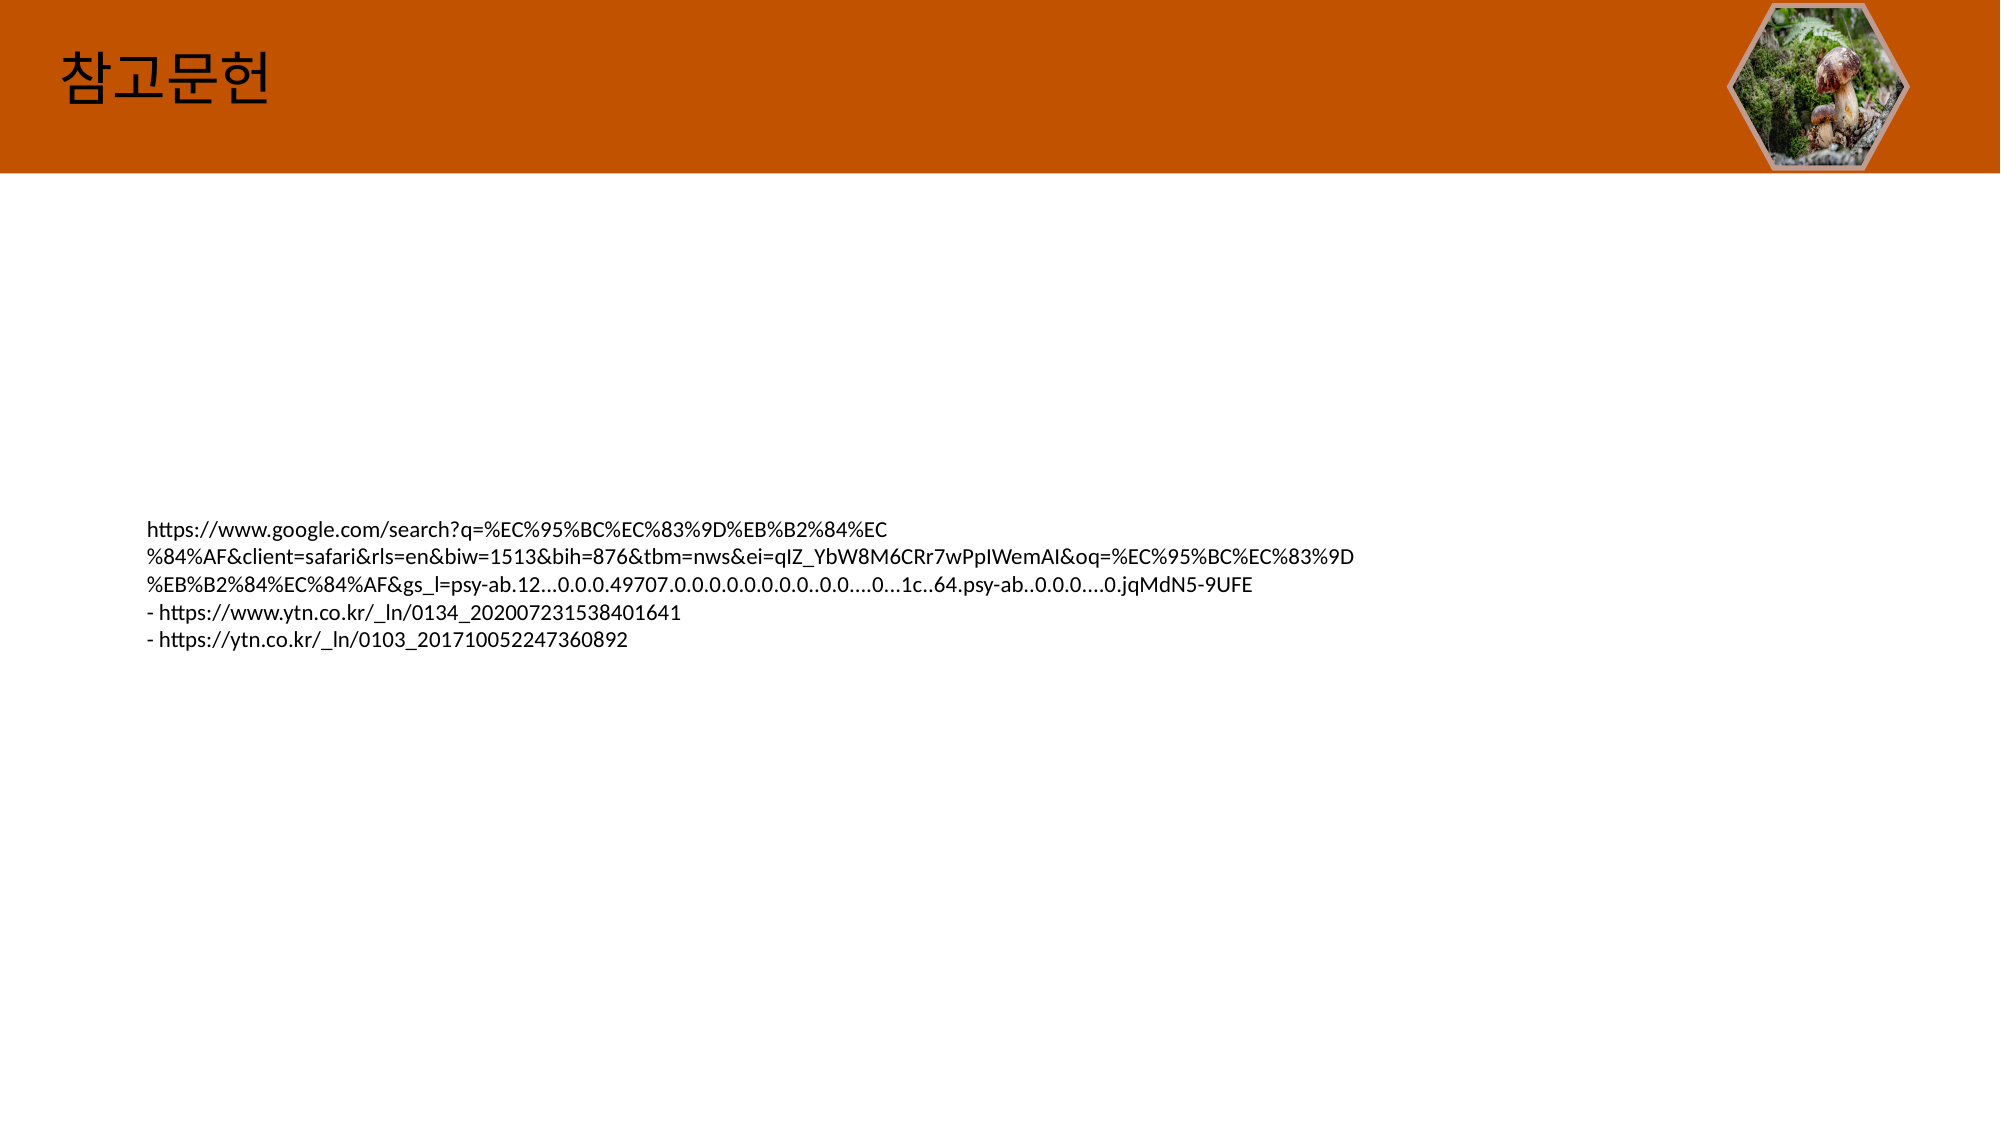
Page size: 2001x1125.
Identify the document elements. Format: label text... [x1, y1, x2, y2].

text_box https://www.google.com/search?q=%EC%95%BC%EC%83%9D%EB%B2%84%EC%84%AF&client=safari&rls=en&biw=1513&bih=876&tbm=nws&ei=qIZ_YbW8M6CRr7wPpIWemAI&oq=%EC%95%BC%EC%83%9D%EB%B2%84%EC%84%AF&gs_l=psy-ab.12...0.0.0.49707.0.0.0.0.0.0.0.0..0.0....0...1c..64.psy-ab..0.0.0....0.jqMdN5-9UFE - https://www.ytn.co.kr/_ln/0134_202007231538401641 - https://ytn.co.kr/_ln/0103_201710052247360892 [132, 507, 1400, 660]
text_box [0, 0, 2000, 174]
text_box 참고문헌 [44, 35, 1063, 121]
